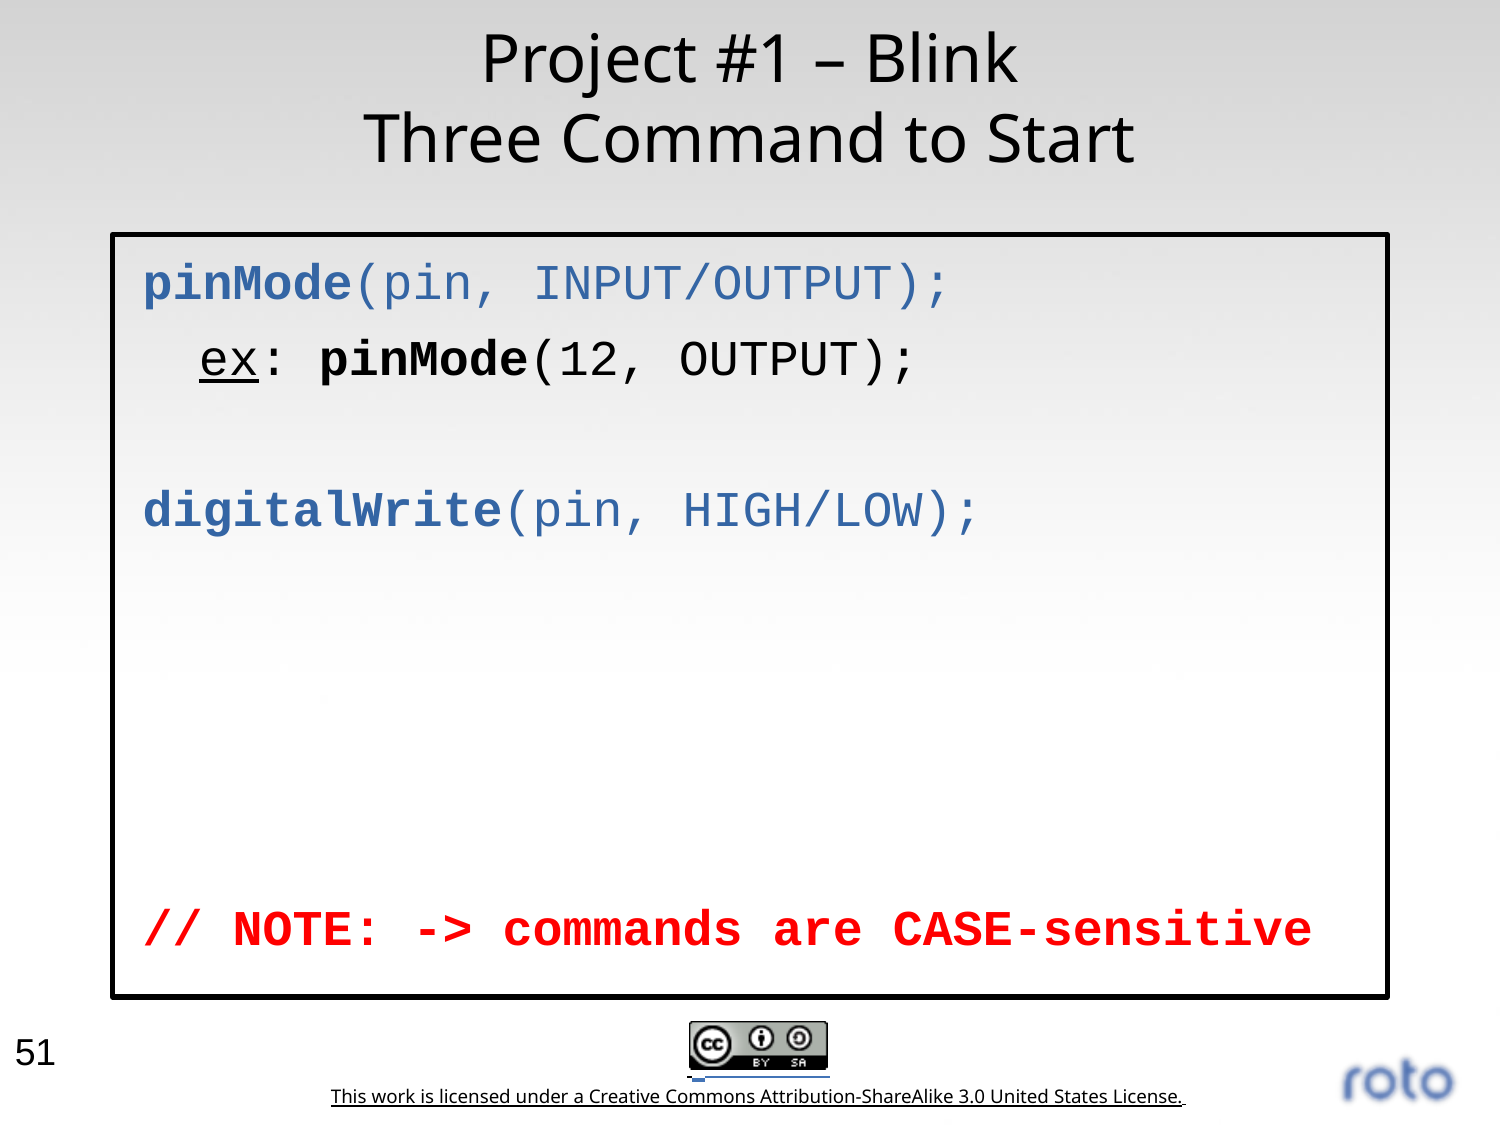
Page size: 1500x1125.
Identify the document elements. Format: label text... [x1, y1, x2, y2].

title Project #1 – Blink Three Command to Start [112, 2, 1388, 190]
list pinMode(pin, INPUT/OUTPUT); ex: pinMode(12, OUTPUT); digitalWrite(pin, HIGH/LOW); // NOTE: -> commands are CASE-sensitive [112, 234, 1388, 998]
picture [0, 0, 1500, 1125]
